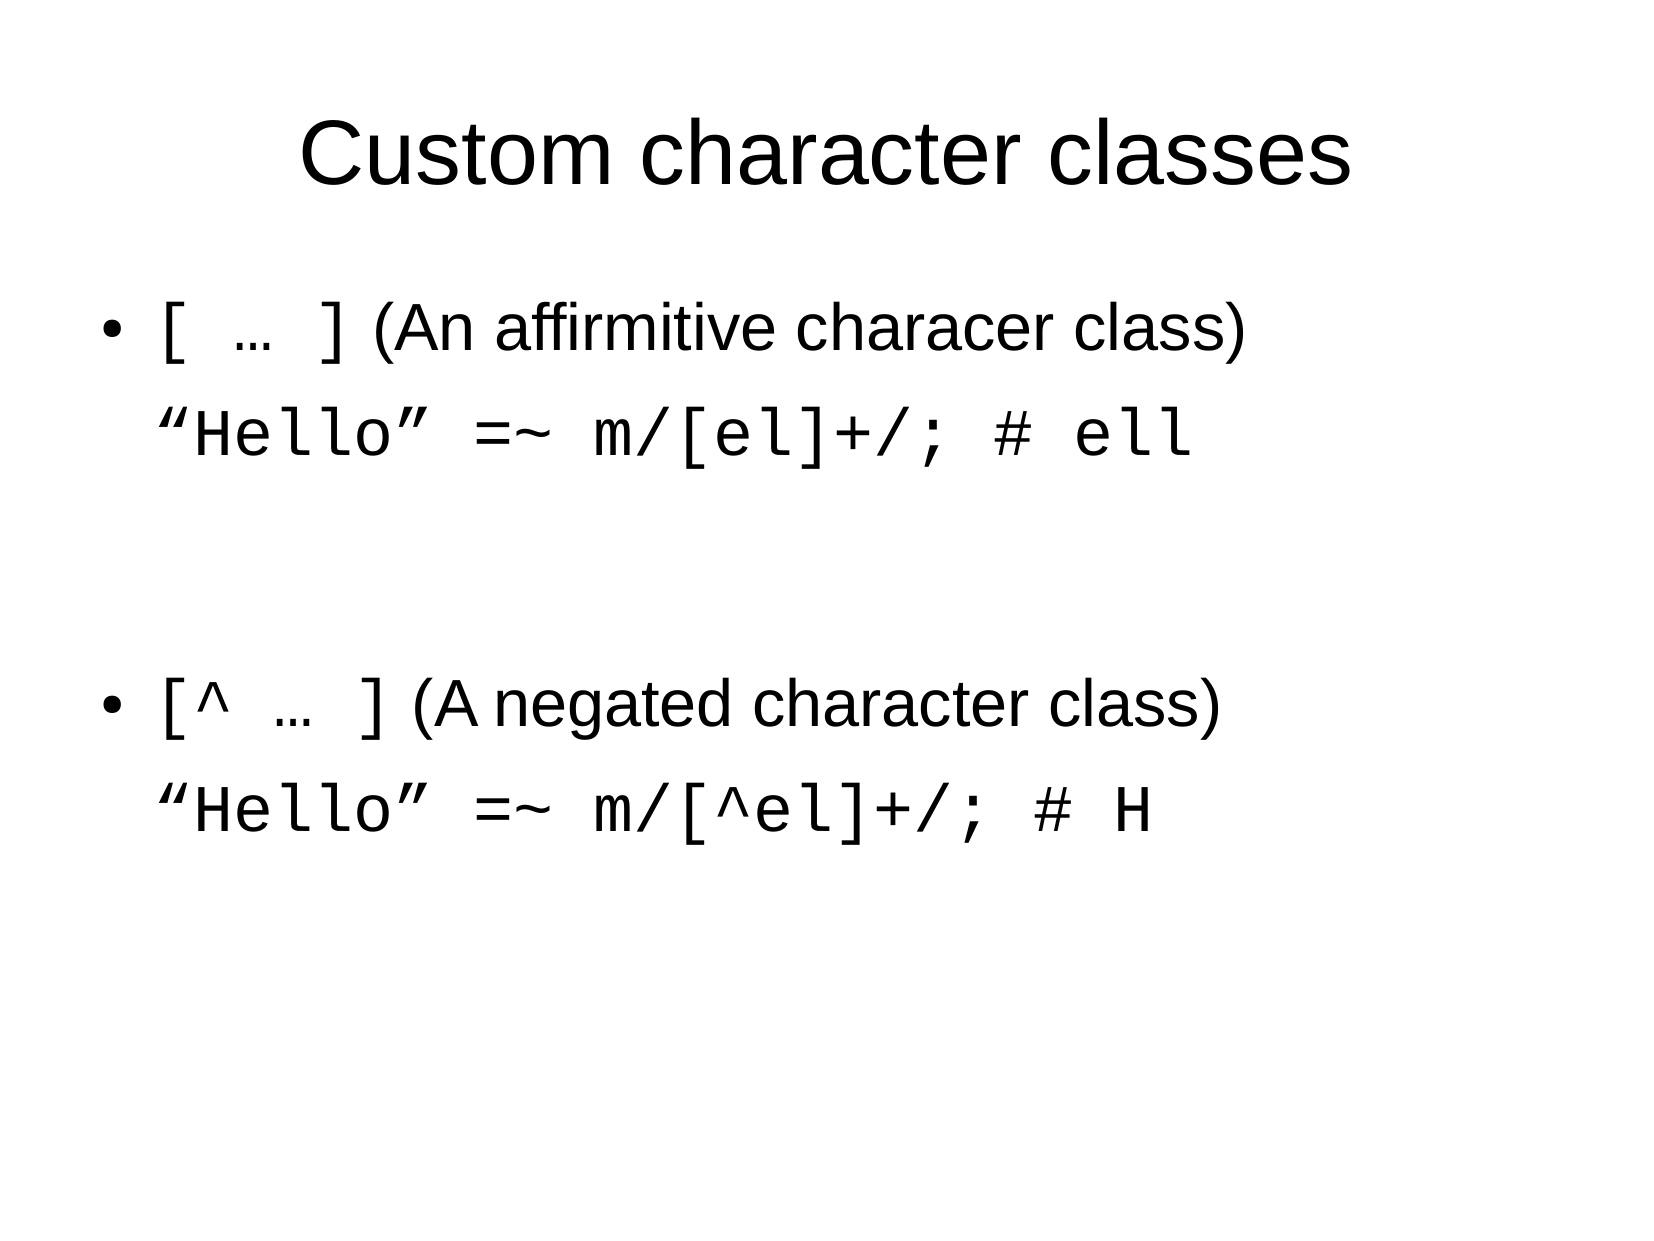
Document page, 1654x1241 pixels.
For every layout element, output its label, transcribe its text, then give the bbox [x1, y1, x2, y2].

list [^ … ] (A negated character class) “Hello” =~ m/[^el]+/; # H [82, 665, 1571, 1009]
list [ … ] (An affirmitive characer class) “Hello” =~ m/[el]+/; # ell [82, 290, 1571, 634]
title Custom character classes [82, 49, 1571, 257]
